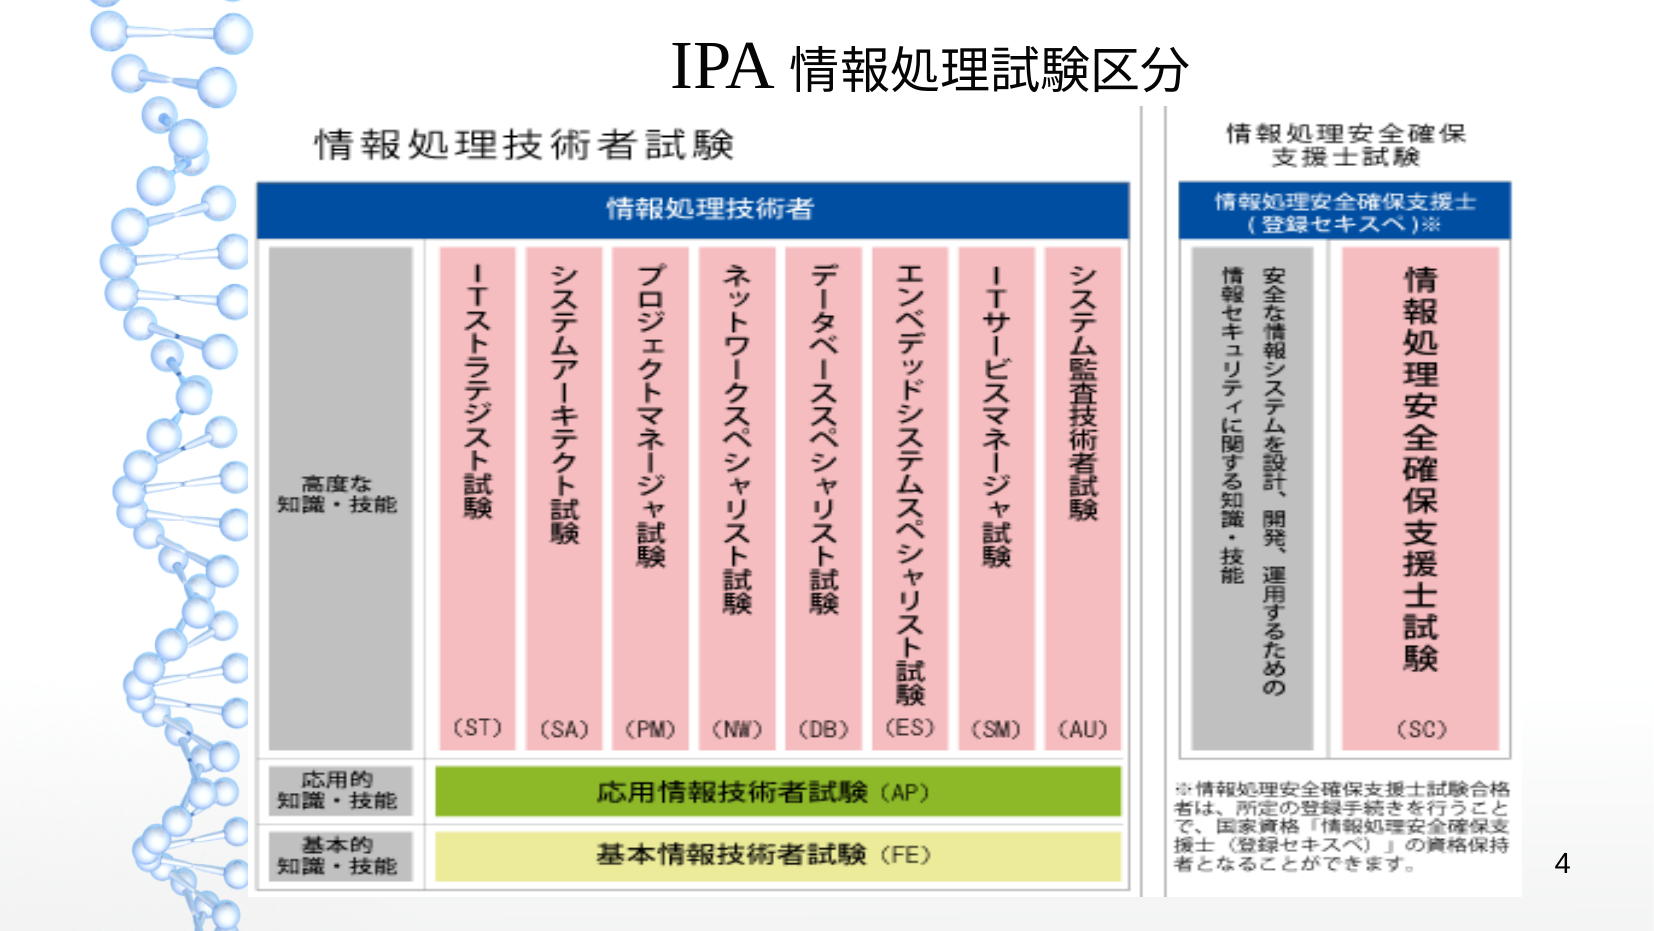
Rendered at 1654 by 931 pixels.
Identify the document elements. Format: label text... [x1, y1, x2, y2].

title IPA情報処理試験区分 [265, 0, 1595, 142]
picture [0, 0, 1654, 931]
